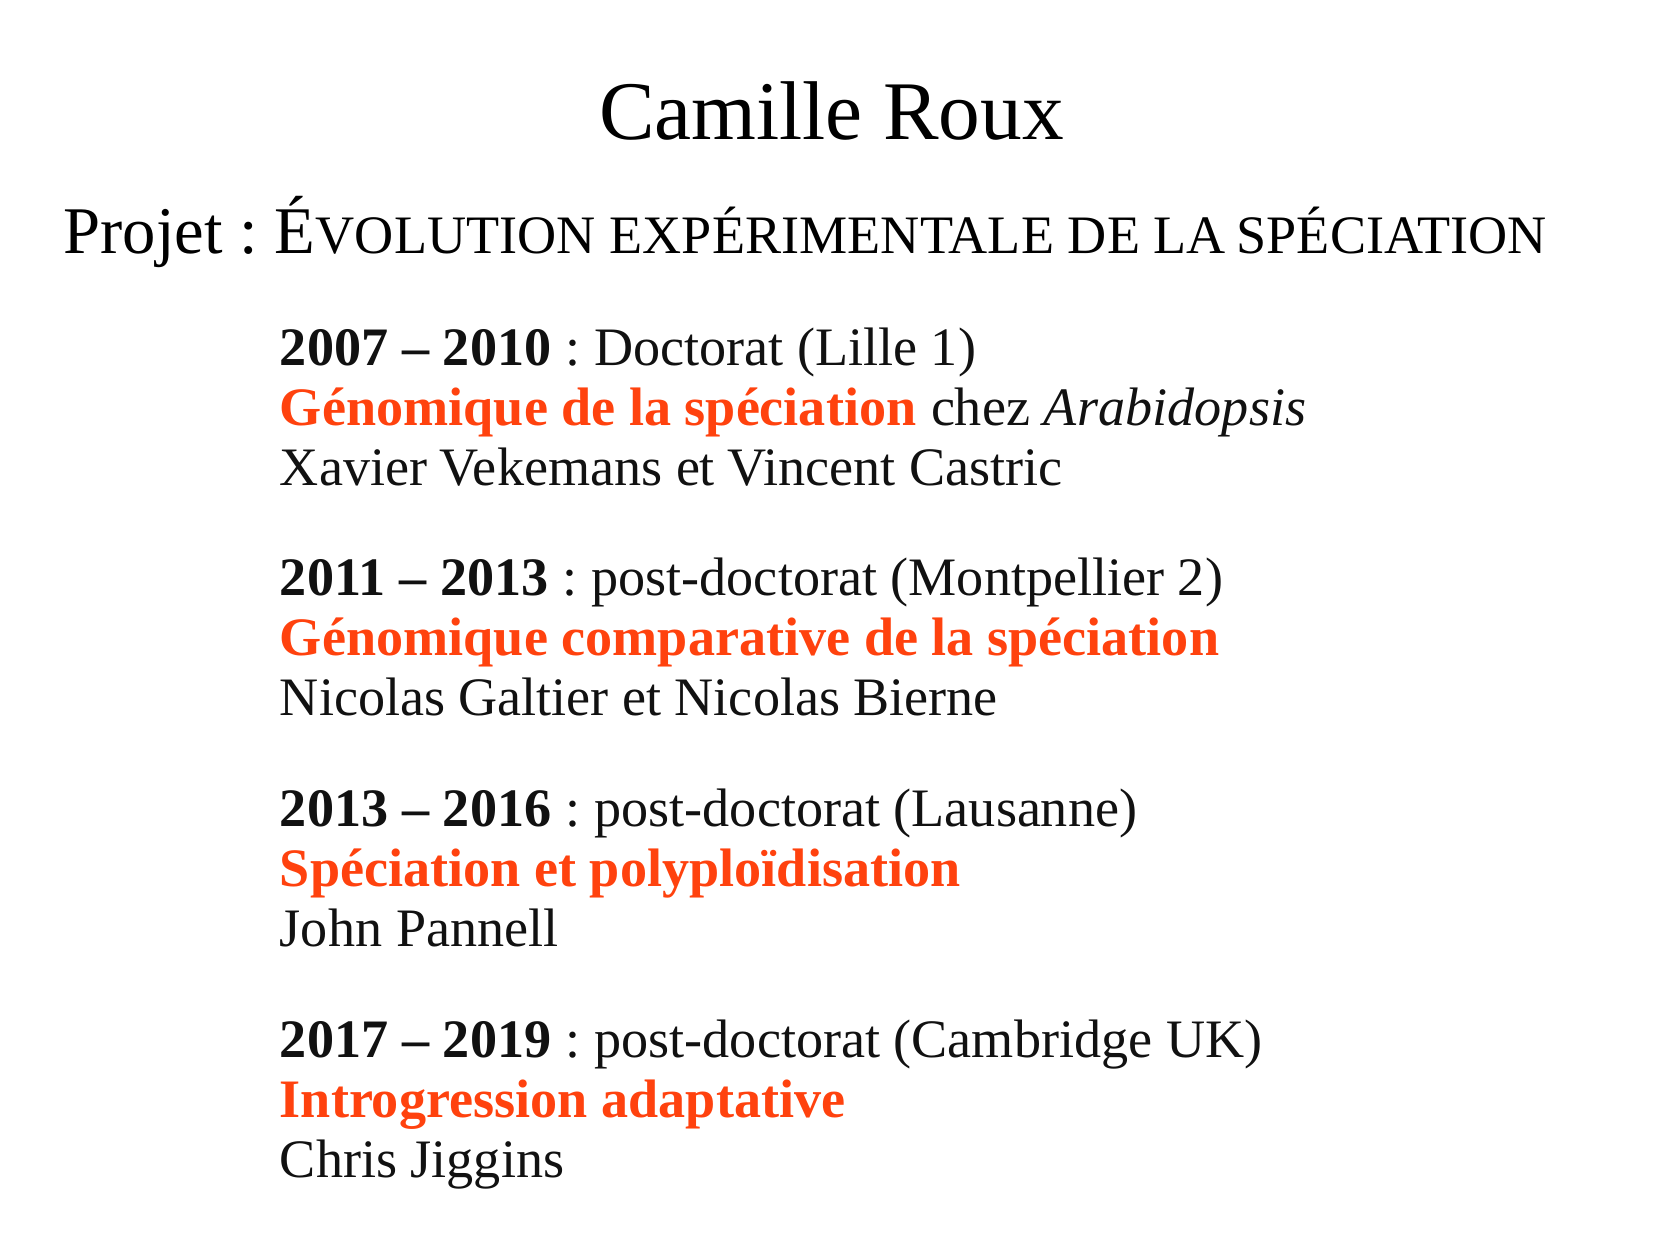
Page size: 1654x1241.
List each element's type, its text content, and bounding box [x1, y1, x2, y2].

text_box Camille Roux [584, 58, 1080, 166]
text_box Projet : ÉVOLUTION EXPÉRIMENTALE DE LA SPÉCIATION [48, 186, 1645, 308]
text_box 2007 – 2010 : Doctorat (Lille 1) Génomique de la spéciation chez Arabidopsis Xavier Vekemans et Vincent Castric 2011 – 2013 : post-doctorat (Montpellier 2) Génomique comparative de la spéciation Nicolas Galtier et Nicolas Bierne 2013 – 2016 : post-doctorat (Lausanne) Spéciation et polyploïdisation John Pannell 2017 – 2019 : post-doctorat (Cambridge UK) Introgression adaptative Chris Jiggins [265, 309, 1400, 1241]
